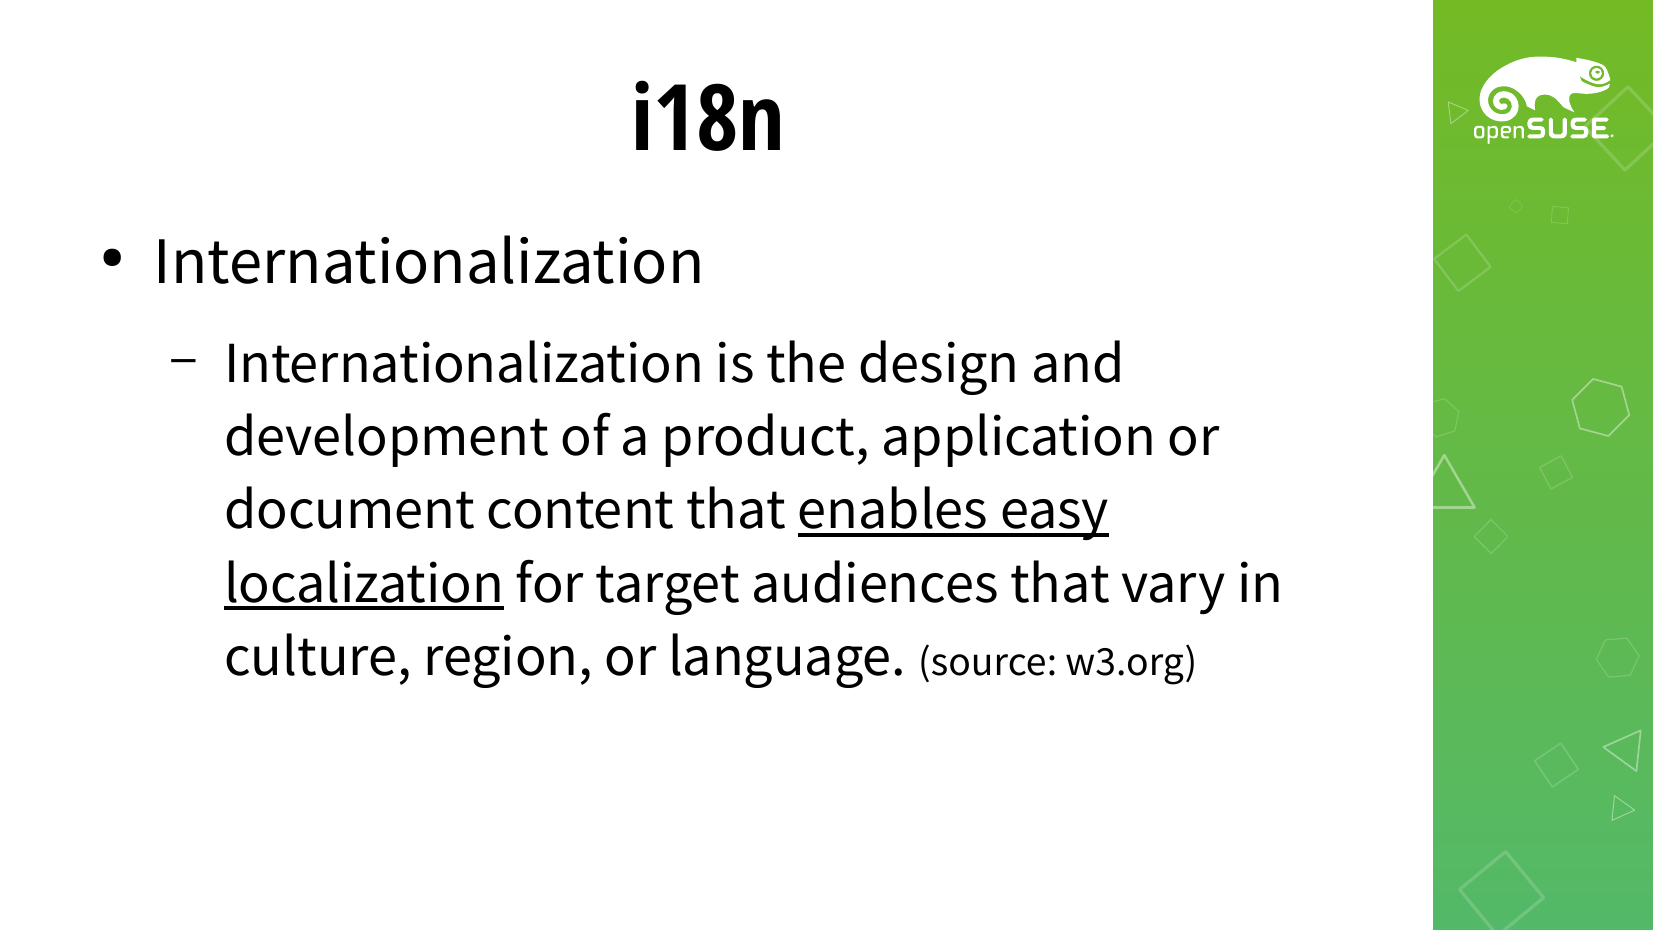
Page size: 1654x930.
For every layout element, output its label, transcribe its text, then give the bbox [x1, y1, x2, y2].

title i18n [82, 37, 1336, 193]
list Internationalization Internationalization is the design and development of a product, application or document content that enables easy localization for target audiences that vary in culture, region, or language. (source: w3.org) [82, 217, 1336, 757]
